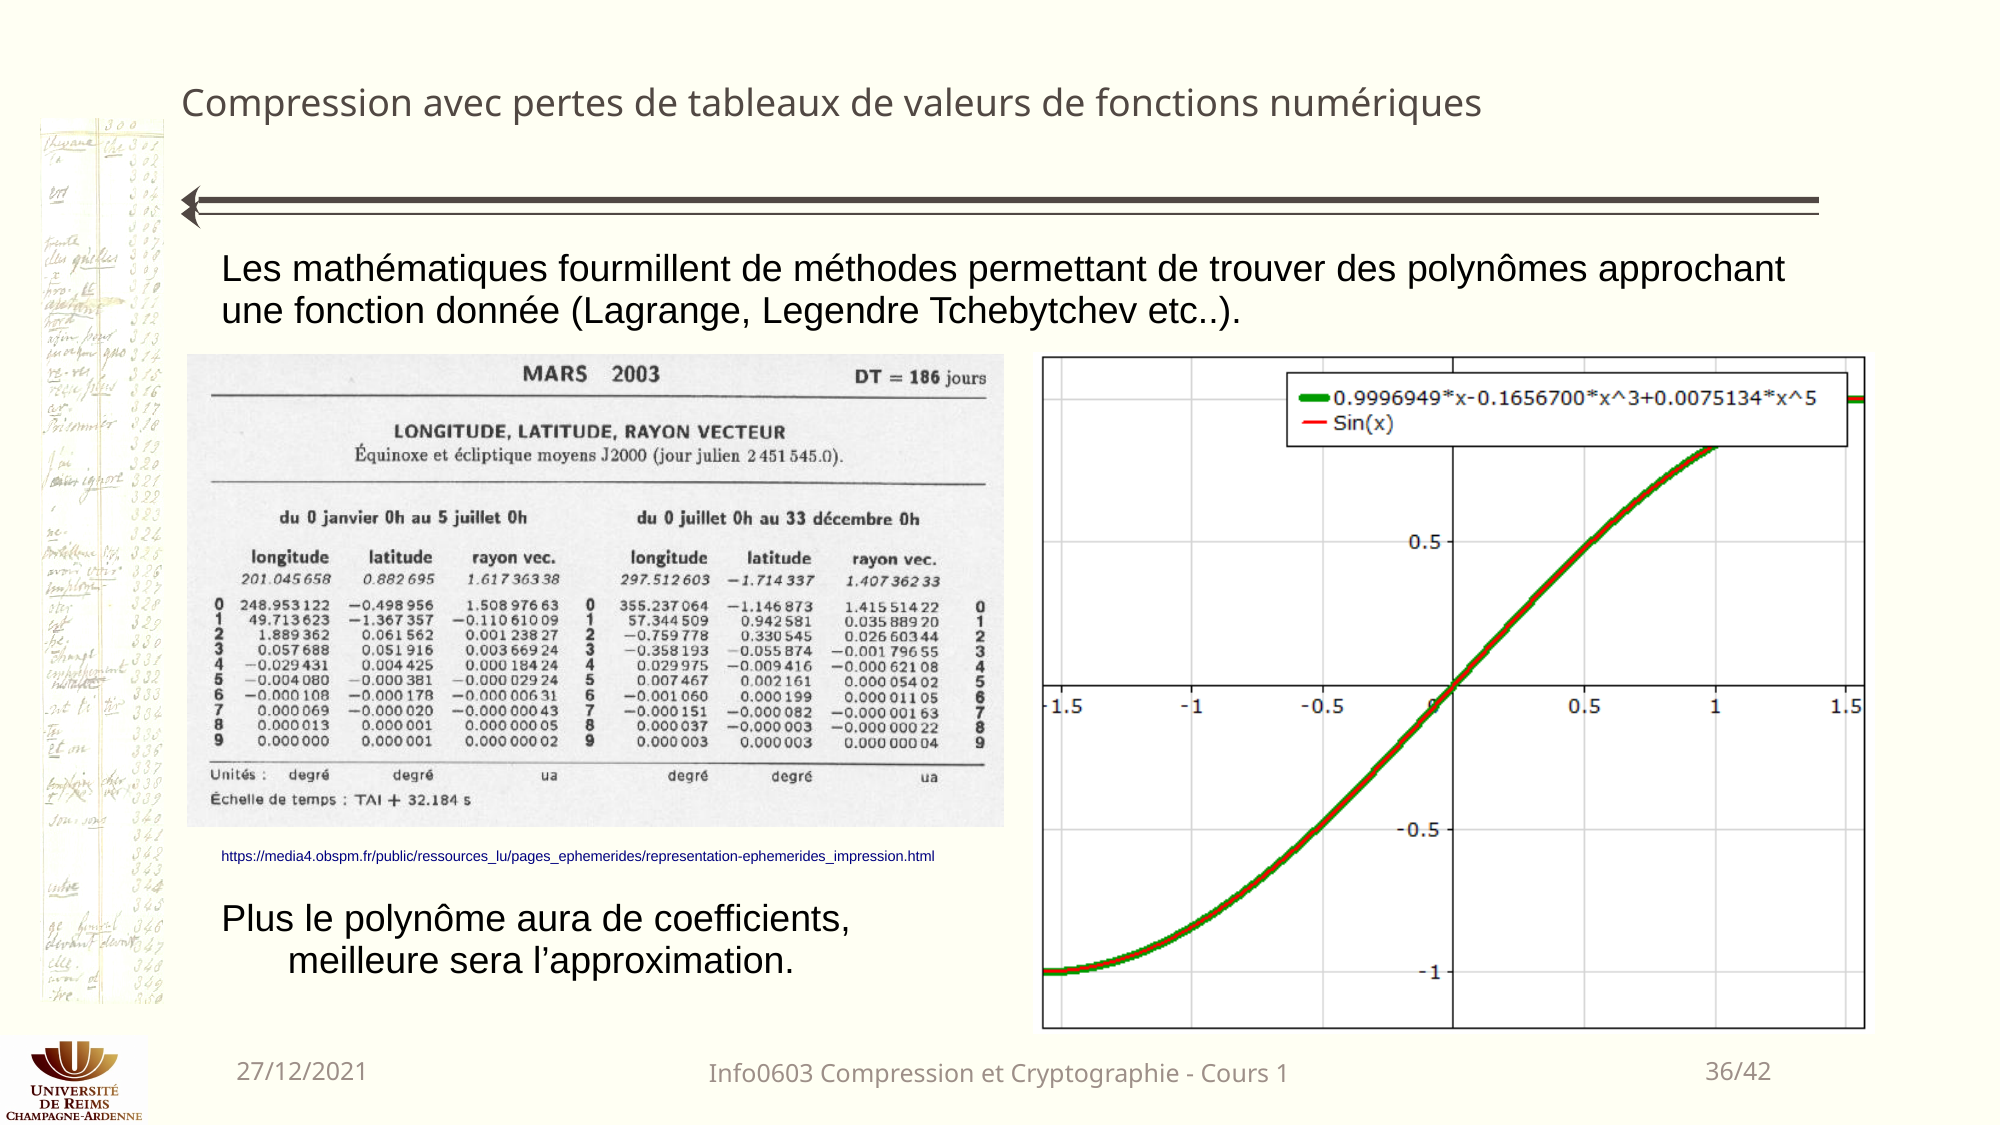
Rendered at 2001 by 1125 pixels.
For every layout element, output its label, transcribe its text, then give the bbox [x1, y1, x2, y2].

picture [40, 118, 164, 1004]
picture [1033, 352, 1875, 1034]
picture [187, 354, 1004, 827]
text_box Les mathématiques fourmillent de méthodes permettant de trouver des polynômes approchant une fonction donnée (Lagrange, Legendre Tchebytchev etc..). [206, 239, 1802, 339]
text_box Plus le polynôme aura de coefficients, meilleure sera l’approximation. [206, 889, 877, 989]
text_box https://media4.obspm.fr/public/ressources_lu/pages_ephemerides/representation-ephemerides_impression.html [206, 840, 1004, 872]
picture [0, 1035, 148, 1125]
title Compression avec pertes de tableaux de valeurs de fonctions numériques [181, 12, 1819, 193]
